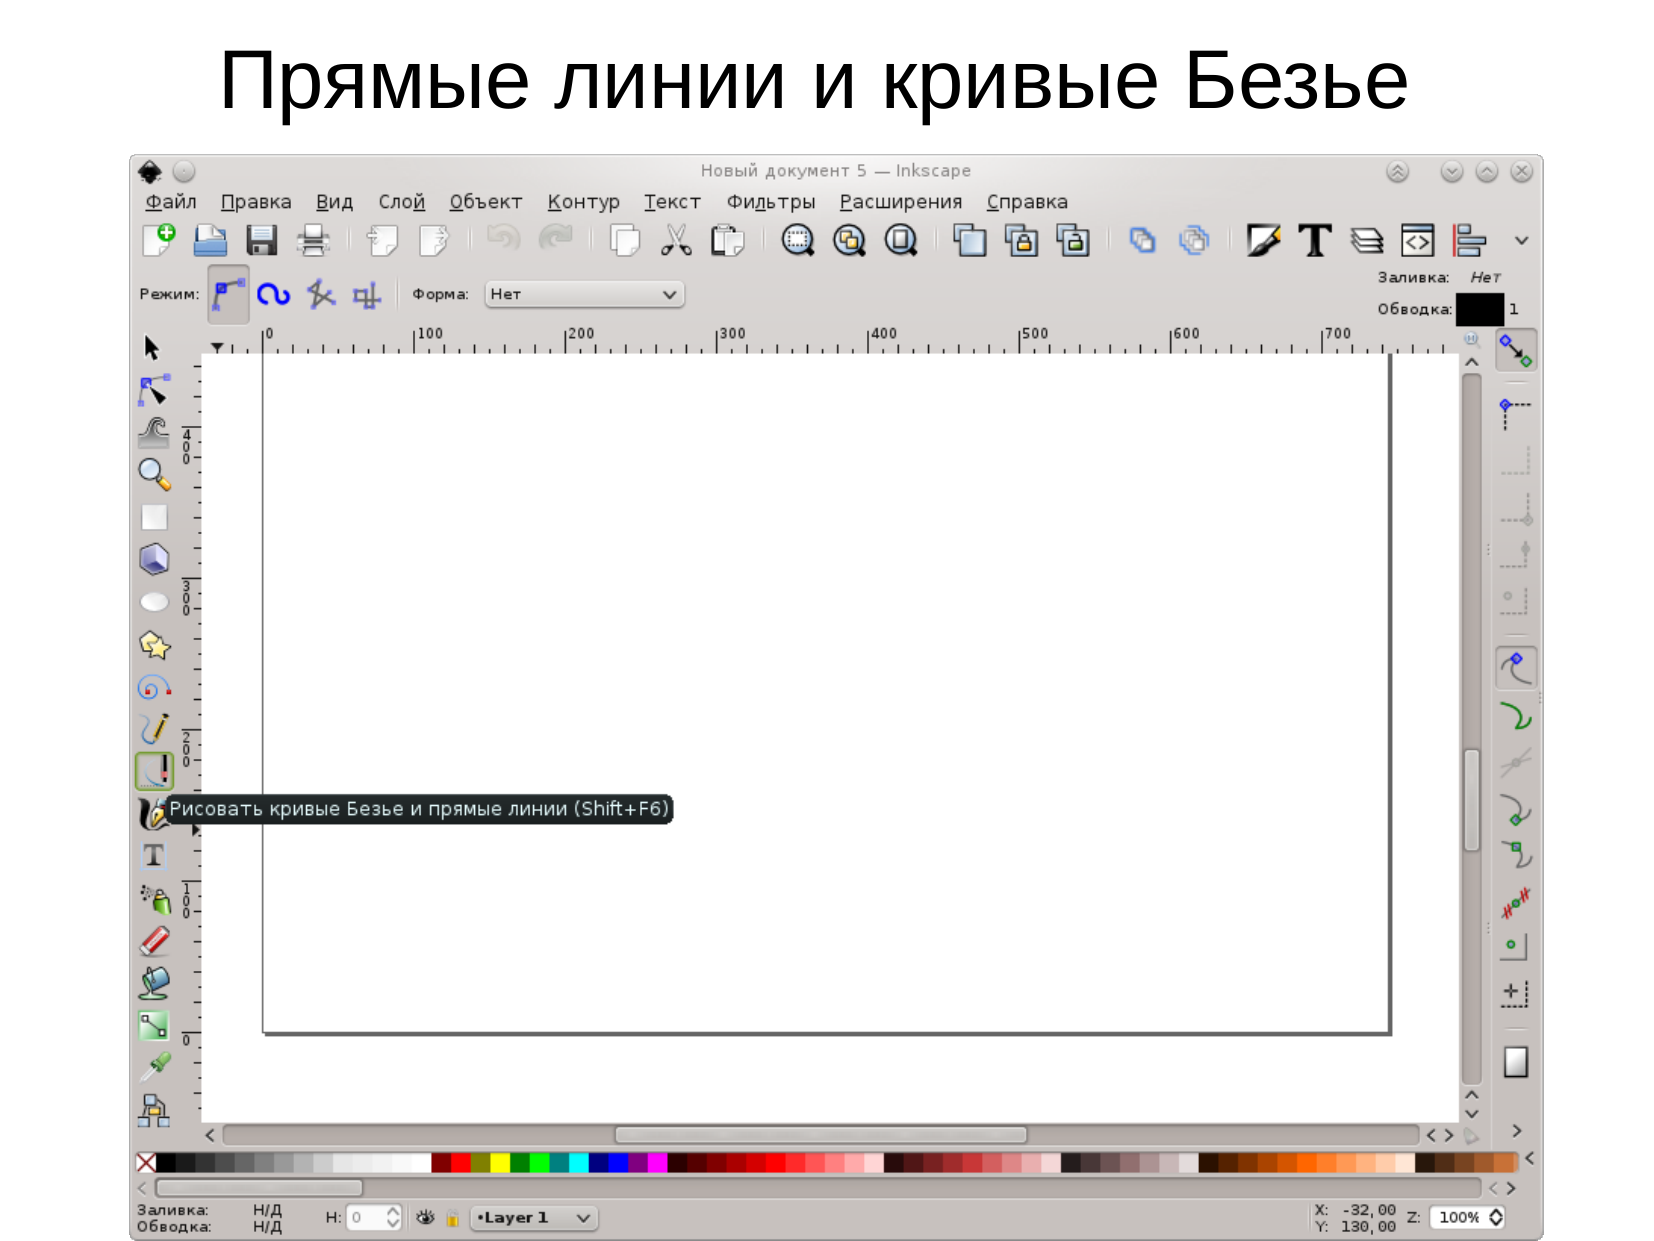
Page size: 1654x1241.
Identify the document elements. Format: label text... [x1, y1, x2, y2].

picture [129, 154, 1544, 1241]
title Прямые линии и кривые Безье [70, 29, 1560, 130]
